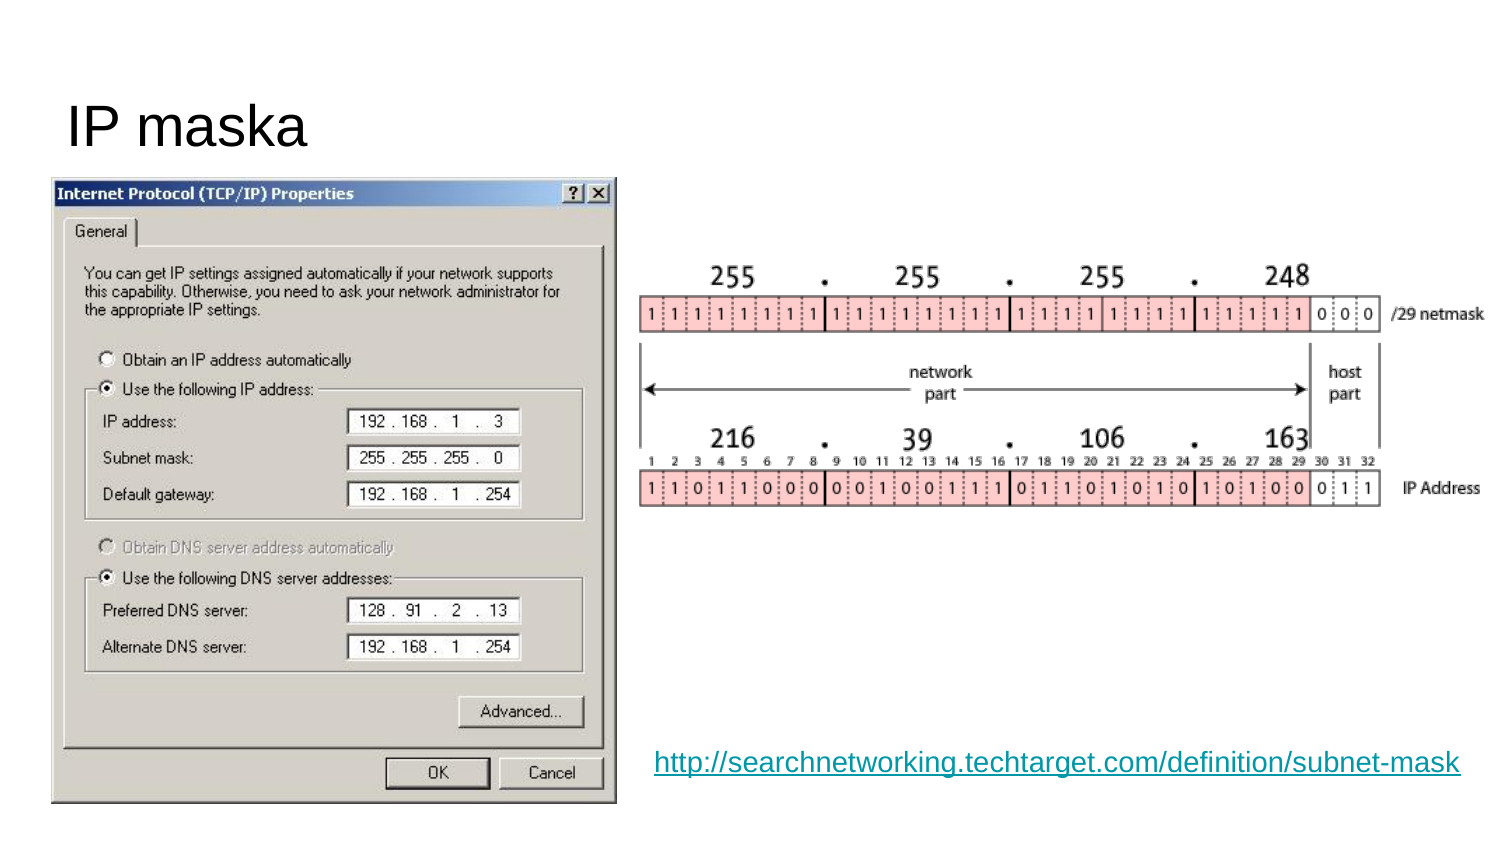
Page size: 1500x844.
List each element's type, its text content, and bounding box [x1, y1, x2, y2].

text_box http://searchnetworking.techtarget.com/definition/subnet-mask [639, 728, 1485, 797]
picture [51, 177, 617, 805]
picture [639, 258, 1485, 507]
title IP maska [51, 72, 1449, 167]
